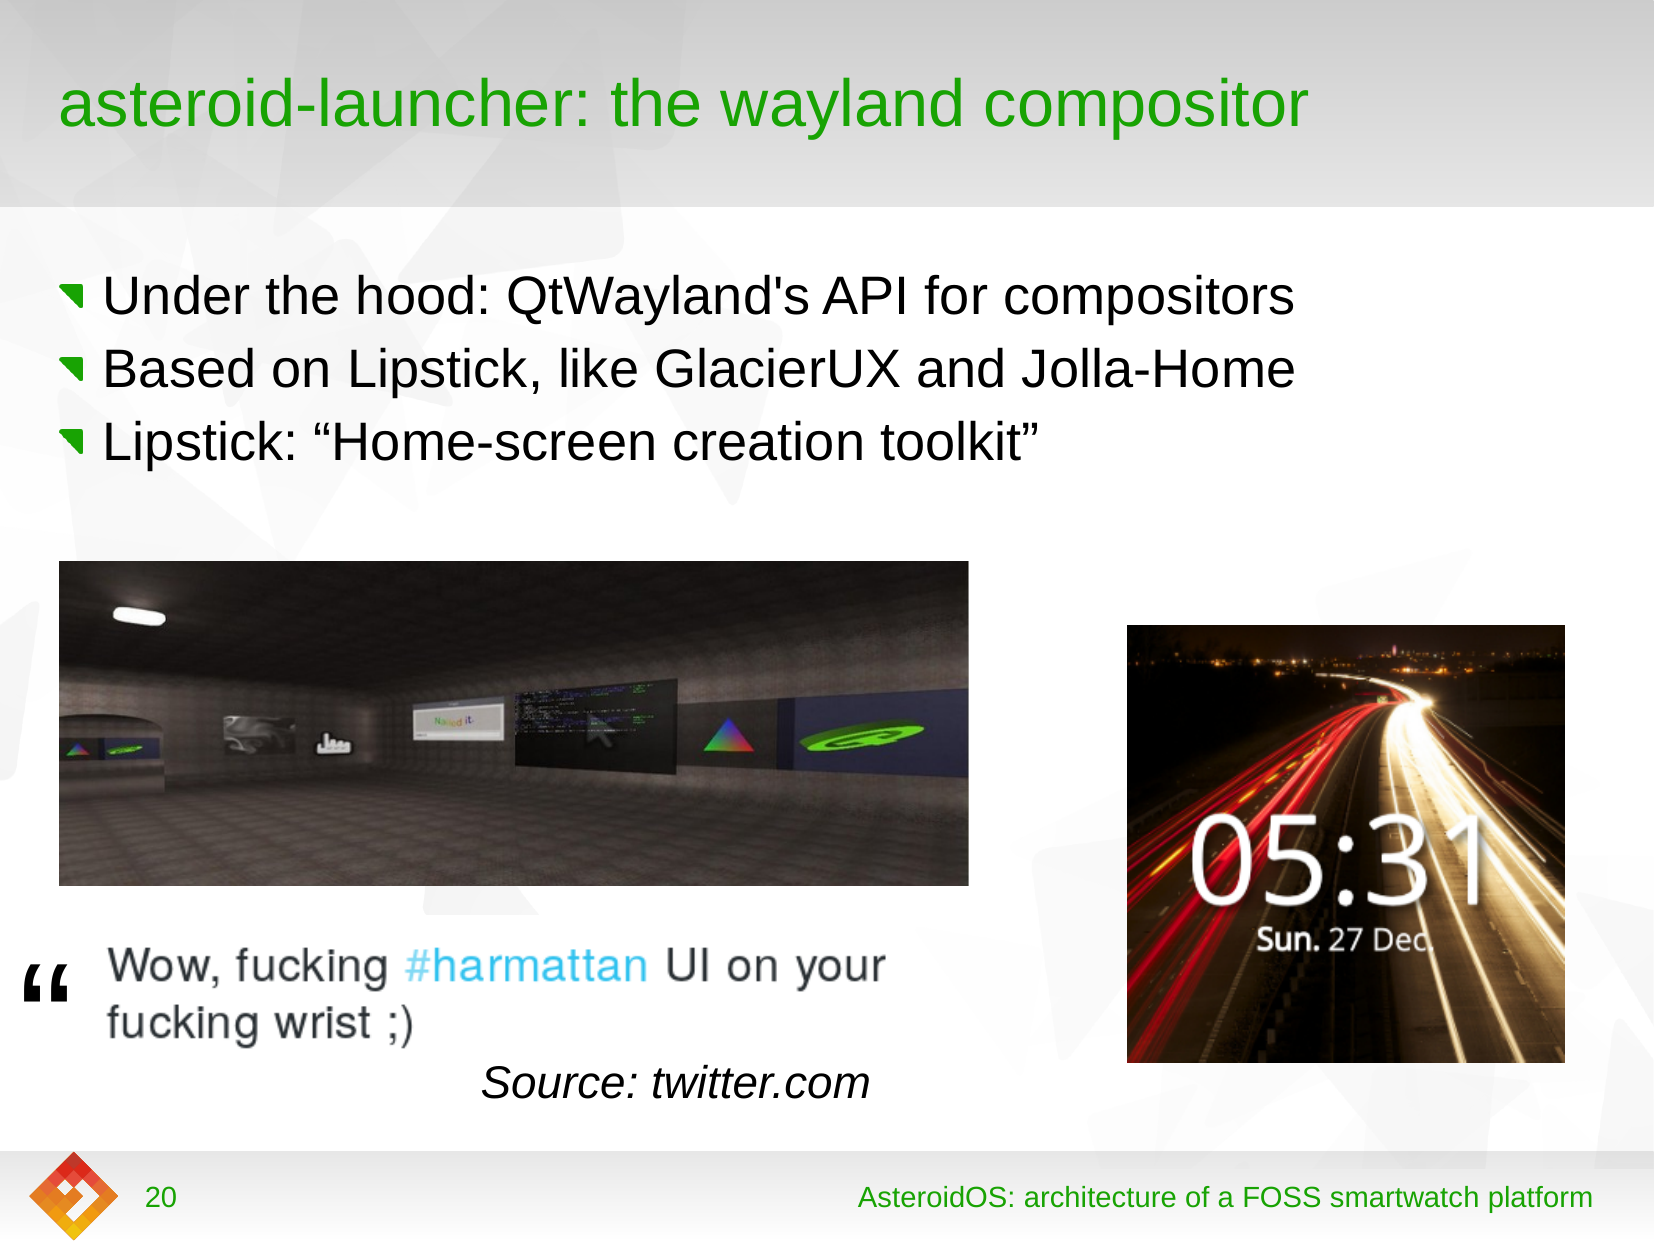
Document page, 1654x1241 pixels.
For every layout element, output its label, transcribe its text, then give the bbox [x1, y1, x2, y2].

text_box “ [3, 920, 89, 1123]
list Under the hood: QtWayland's API for compositors Based on Lipstick, like GlacierUX and Jolla-Home Lipstick: “Home-screen creation toolkit” [59, 265, 1595, 1056]
title asteroid-launcher: the wayland compositor [59, 29, 1595, 178]
picture [0, 0, 1654, 1169]
text_box Source: twitter.com [480, 1056, 886, 1211]
